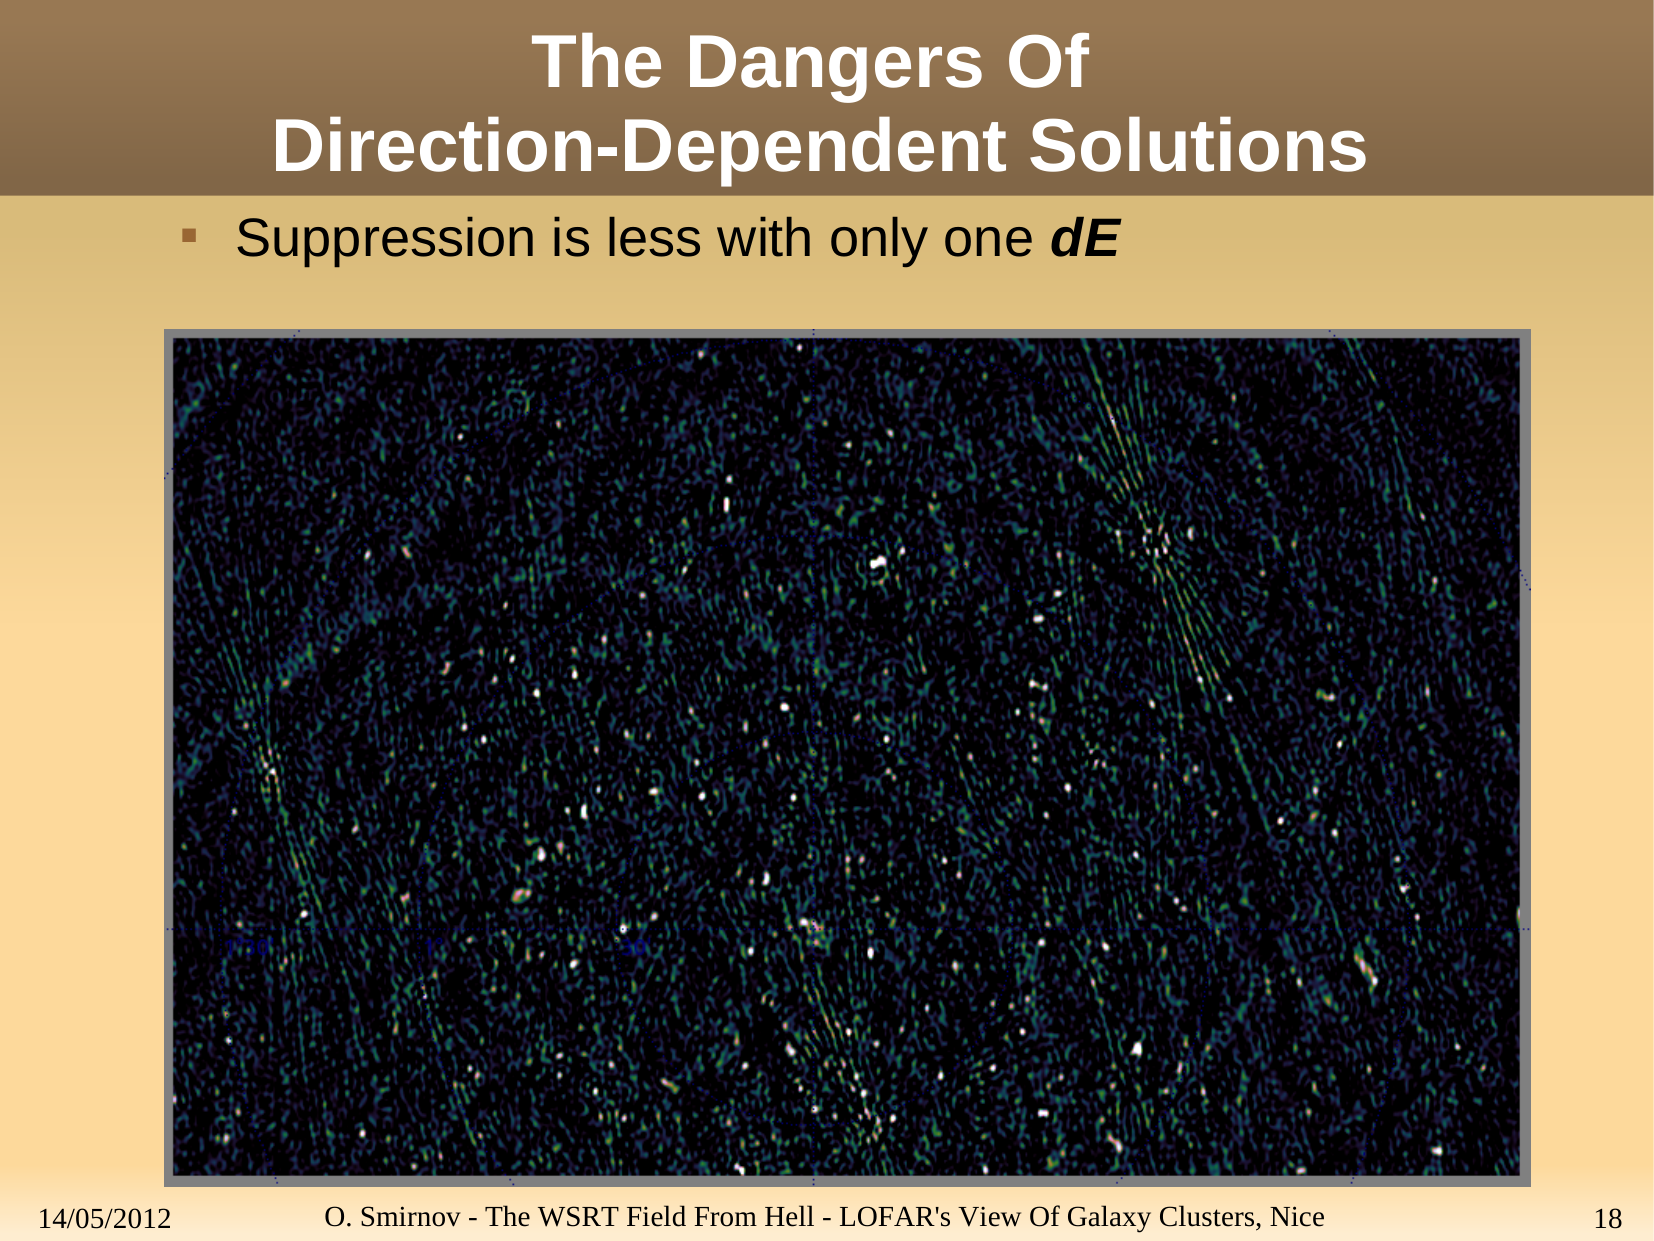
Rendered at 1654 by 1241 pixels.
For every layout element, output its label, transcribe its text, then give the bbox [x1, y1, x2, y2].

title The Dangers Of Direction-Dependent Solutions [76, 0, 1565, 208]
picture [0, 0, 1654, 1241]
list Suppression is less with only one dE [164, 207, 1471, 329]
